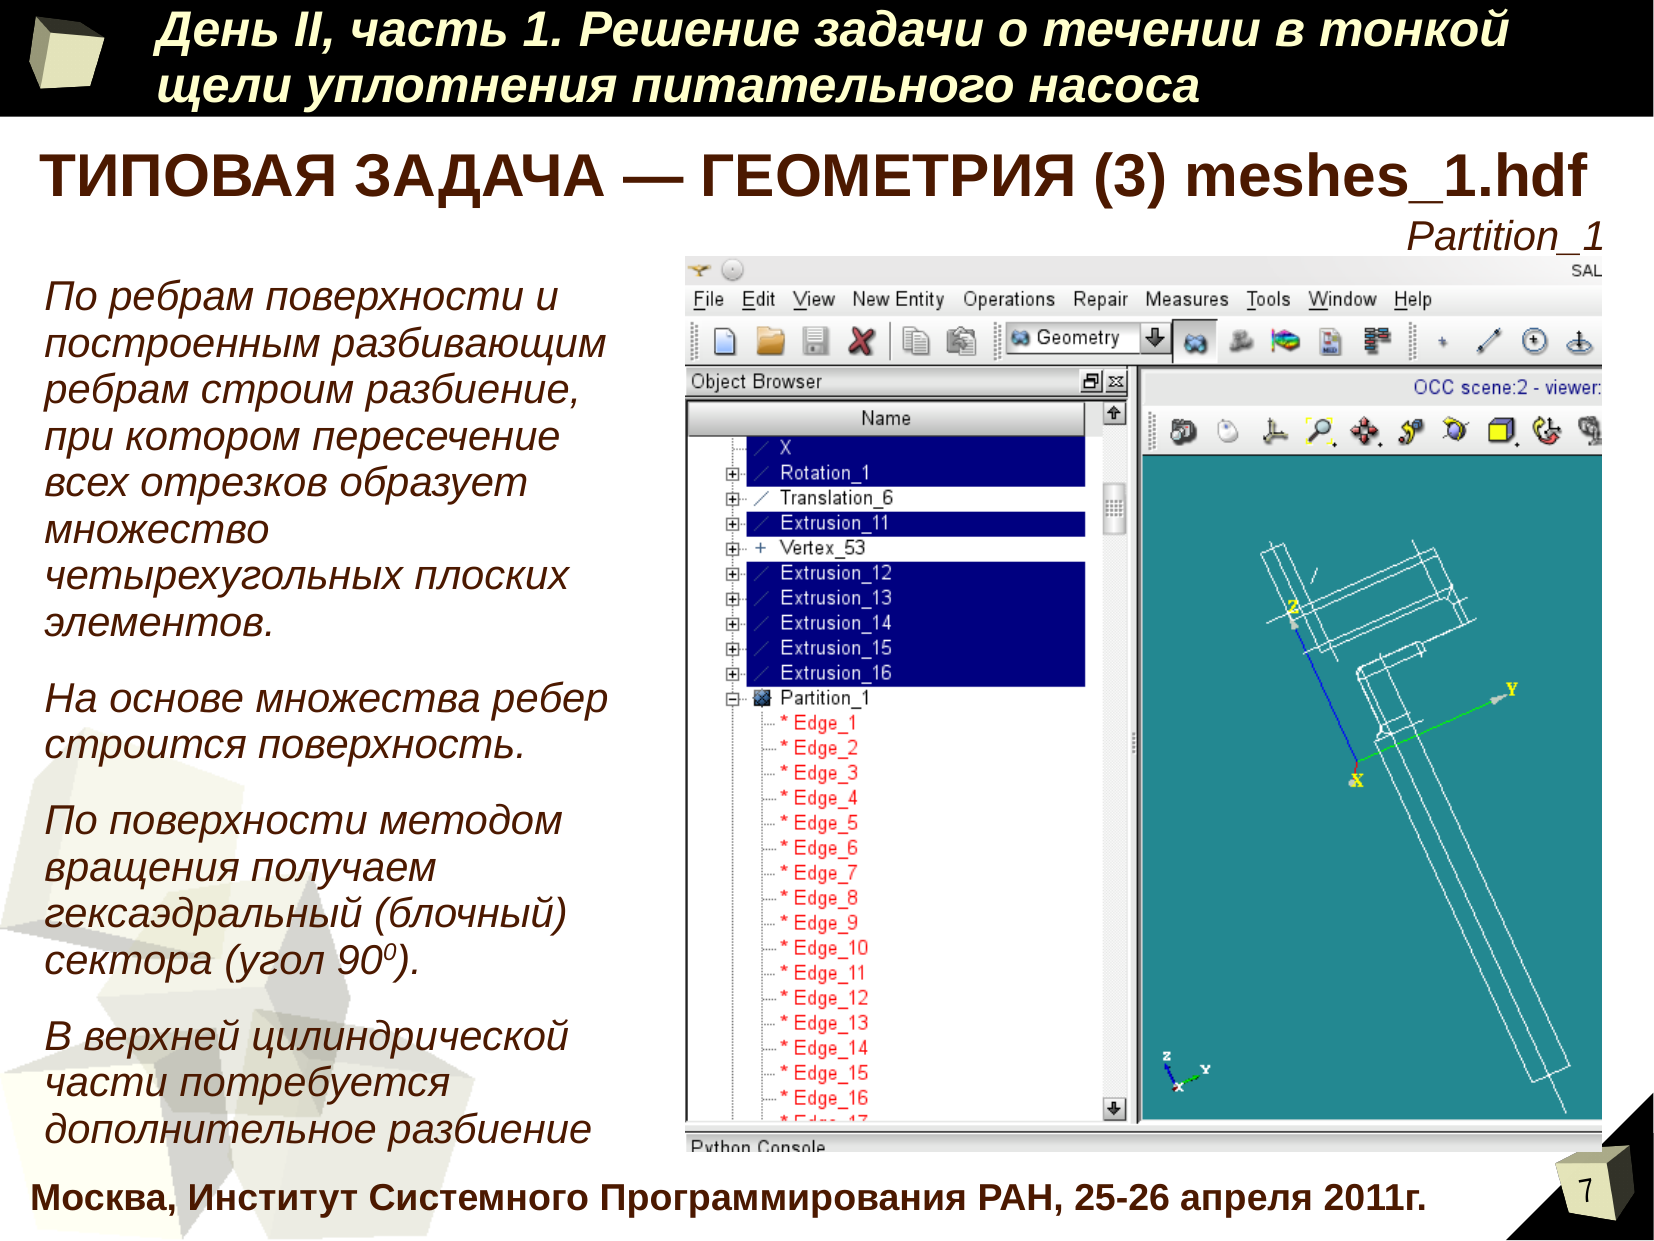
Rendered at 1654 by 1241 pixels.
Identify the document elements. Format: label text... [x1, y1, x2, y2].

picture [685, 256, 1602, 1152]
text_box По ребрам поверхности и построенным разбивающим ребрам строим разбиение, при котором пересечение всех отрезков образует множество четырехугольных плоских элементов. На основе множества ребер строится поверхность. По поверхности методом вращения получаем гексаэдральный (блочный) сектора (угол 900). В верхней цилиндрической части потребуется дополнительное разбиение [29, 265, 650, 1161]
picture [0, 726, 477, 1241]
picture [464, 1193, 472, 1198]
text_box Partition_1 [1391, 205, 1654, 267]
text_box ТИПОВАЯ ЗАДАЧА — ГЕОМЕТРИЯ (3) meshes_1.hdf [24, 134, 1625, 225]
